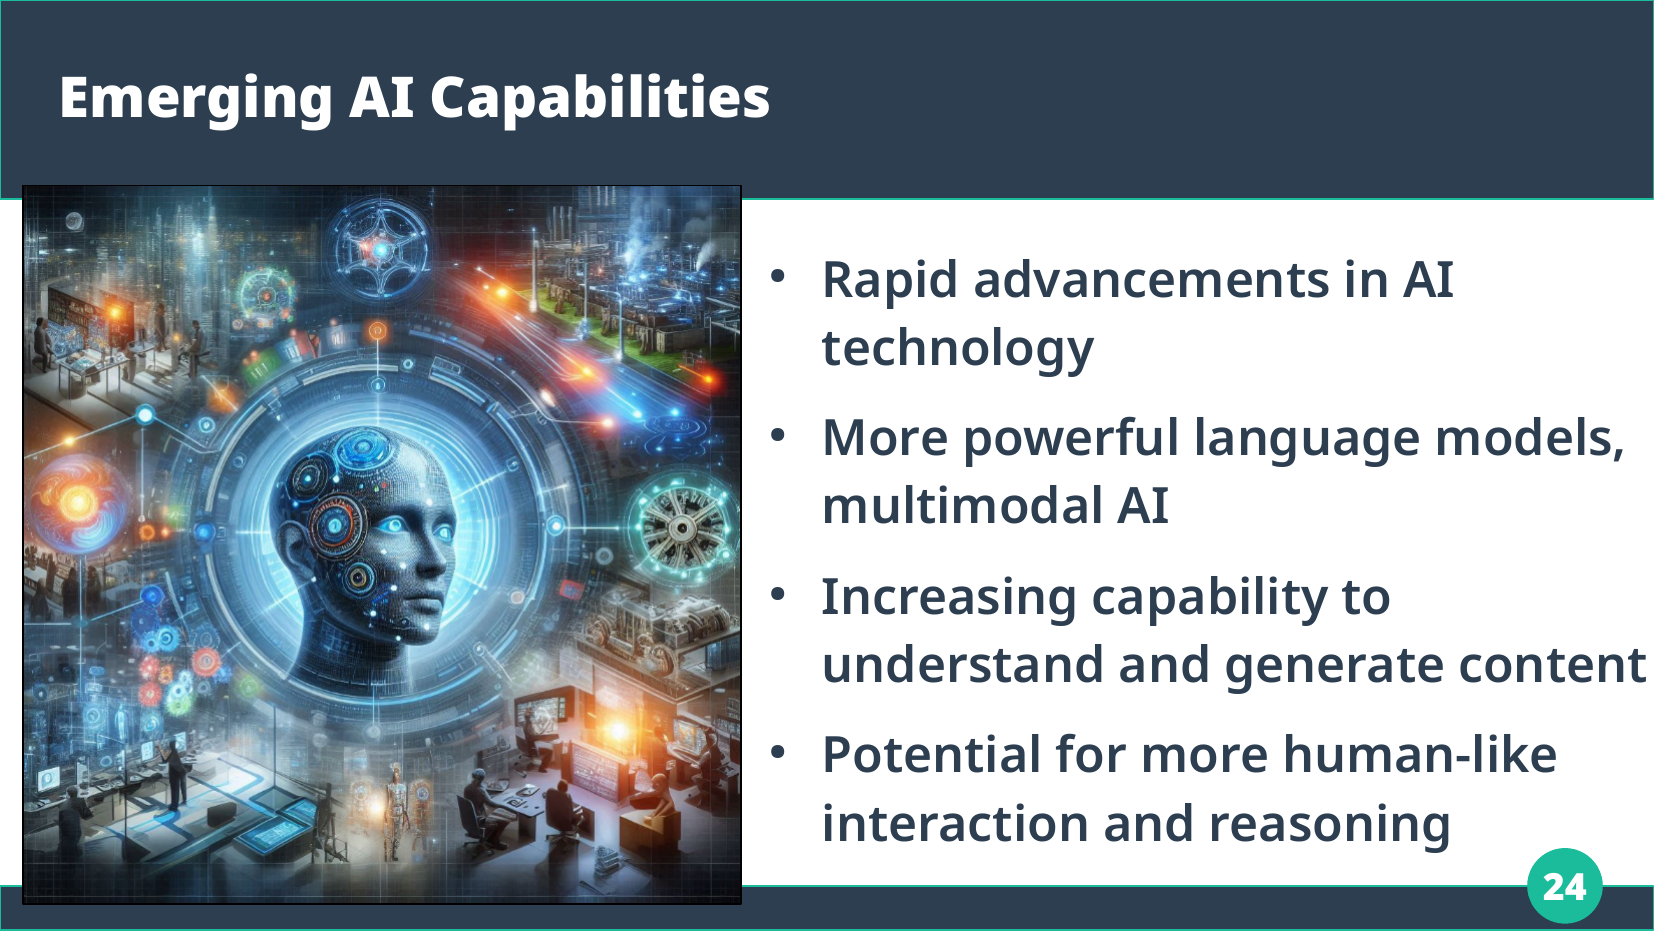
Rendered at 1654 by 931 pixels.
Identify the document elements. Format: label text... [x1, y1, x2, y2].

title Emerging AI Capabilities [59, 37, 1595, 156]
picture [23, 186, 741, 904]
list Rapid advancements in AI technology More powerful language models, multimodal AI Increasing capability to understand and generate content Potential for more human-like interaction and reasoning [751, 243, 1654, 864]
